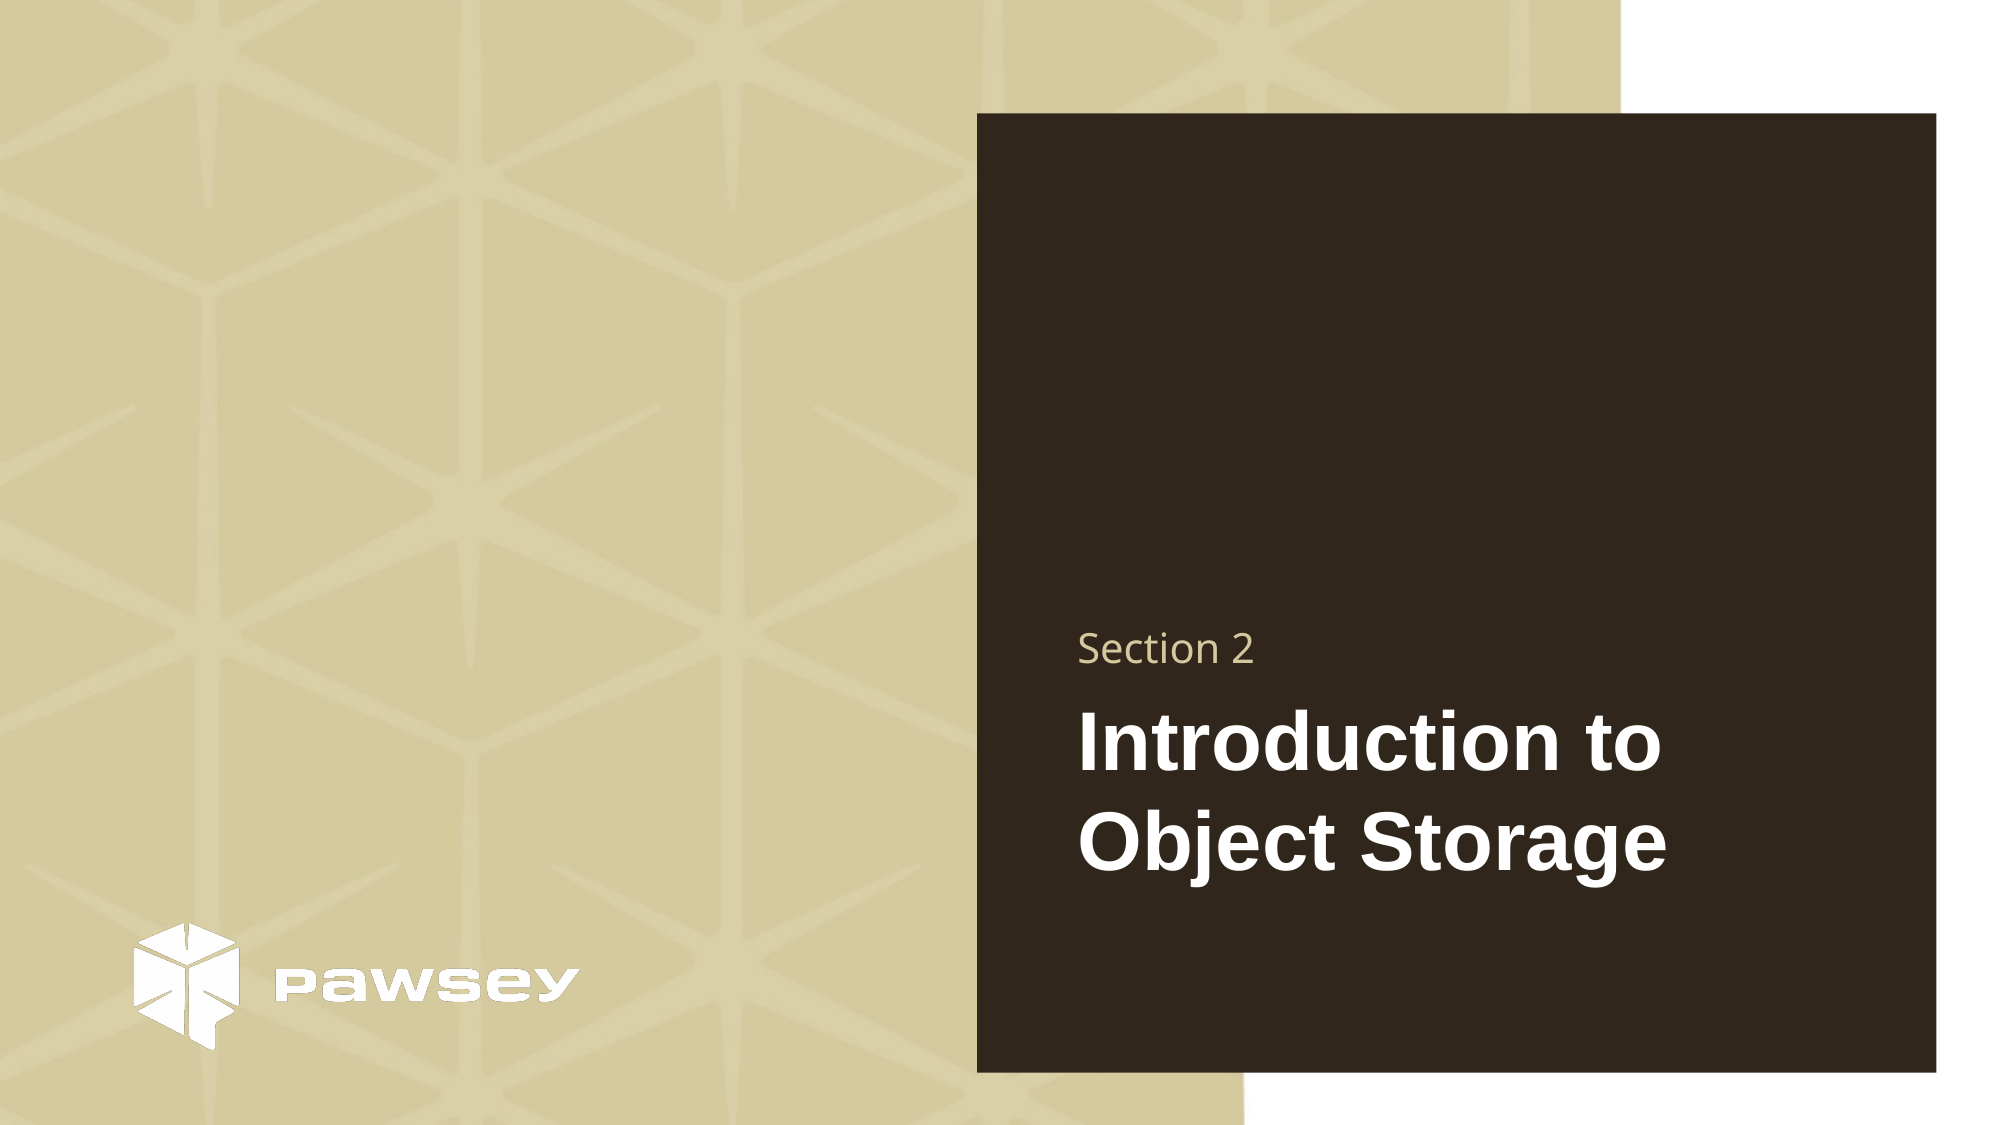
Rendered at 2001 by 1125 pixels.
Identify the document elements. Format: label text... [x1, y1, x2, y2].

picture [0, 0, 2001, 1125]
list Section 2 [1062, 600, 1848, 680]
title Introduction to Object Storage [1062, 680, 1848, 1125]
